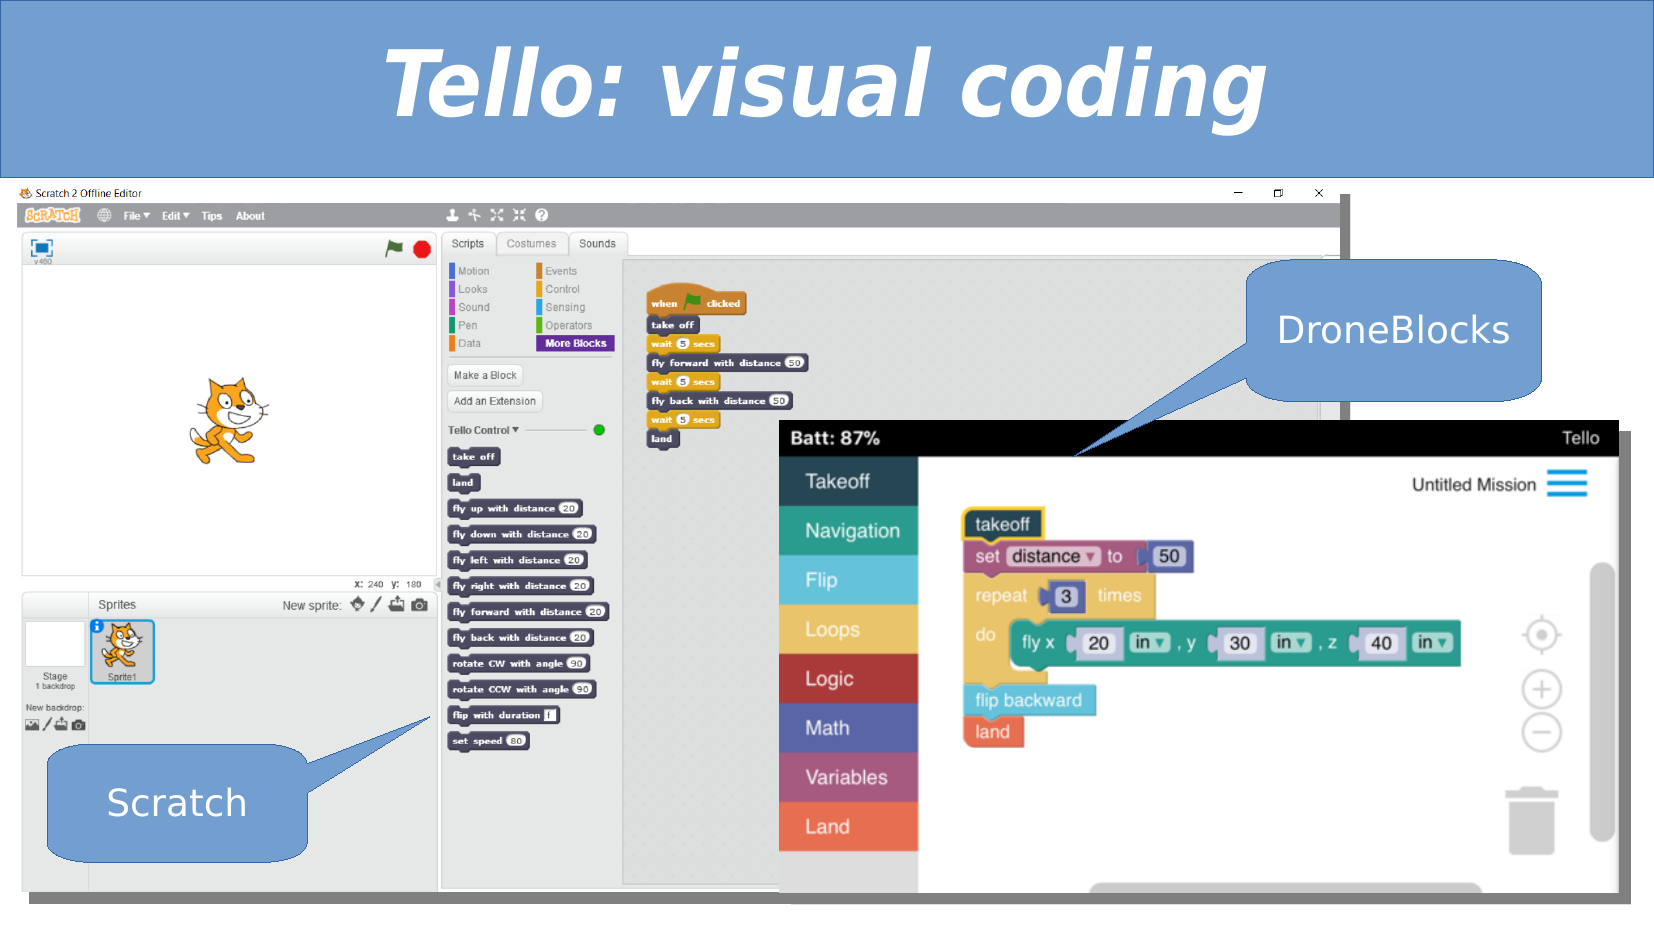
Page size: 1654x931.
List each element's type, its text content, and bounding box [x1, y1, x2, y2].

text_box [0, 0, 1654, 178]
text_box Scratch [47, 716, 430, 863]
picture [17, 183, 1619, 893]
text_box Tello: visual coding [11, 23, 1642, 178]
text_box DroneBlocks [1072, 259, 1542, 457]
